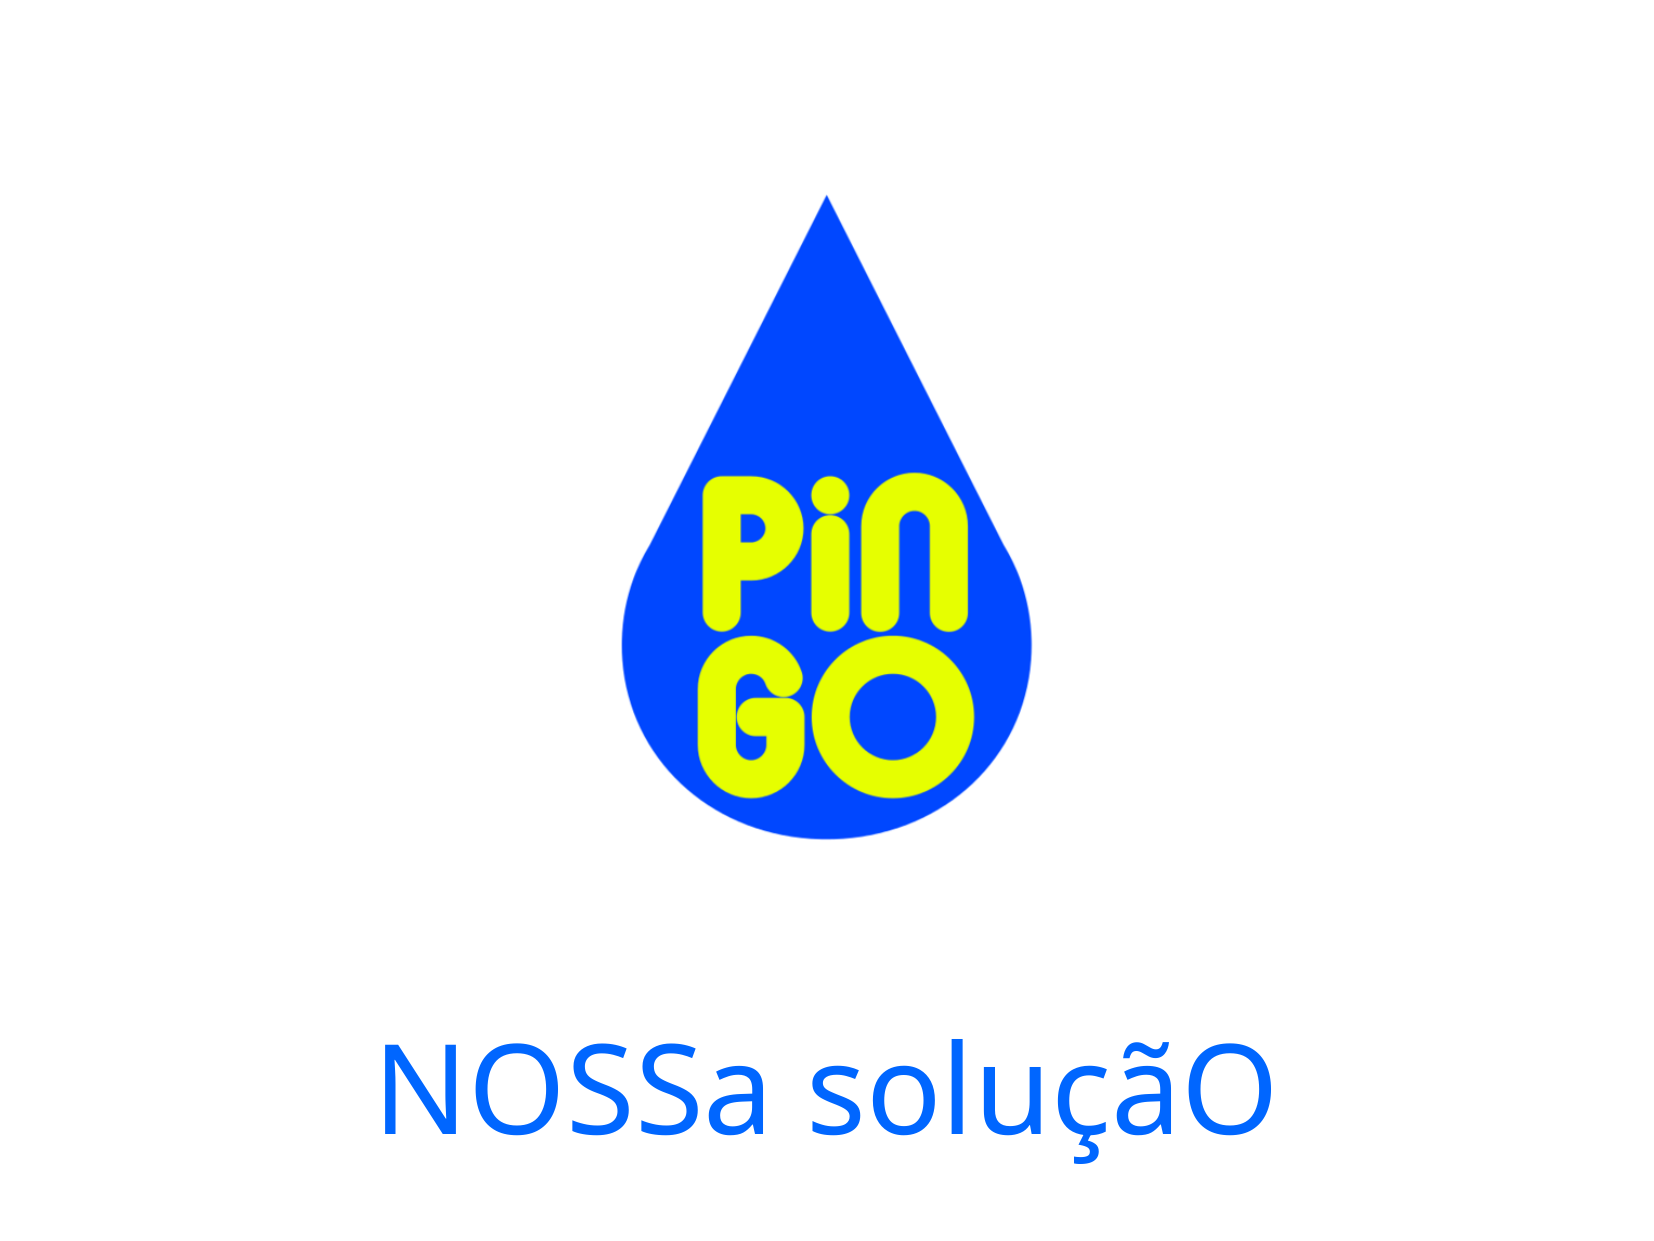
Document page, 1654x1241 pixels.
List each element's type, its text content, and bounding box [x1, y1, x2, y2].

picture [619, 192, 1035, 842]
title NOSSa soluçãO [82, 1003, 1571, 1169]
